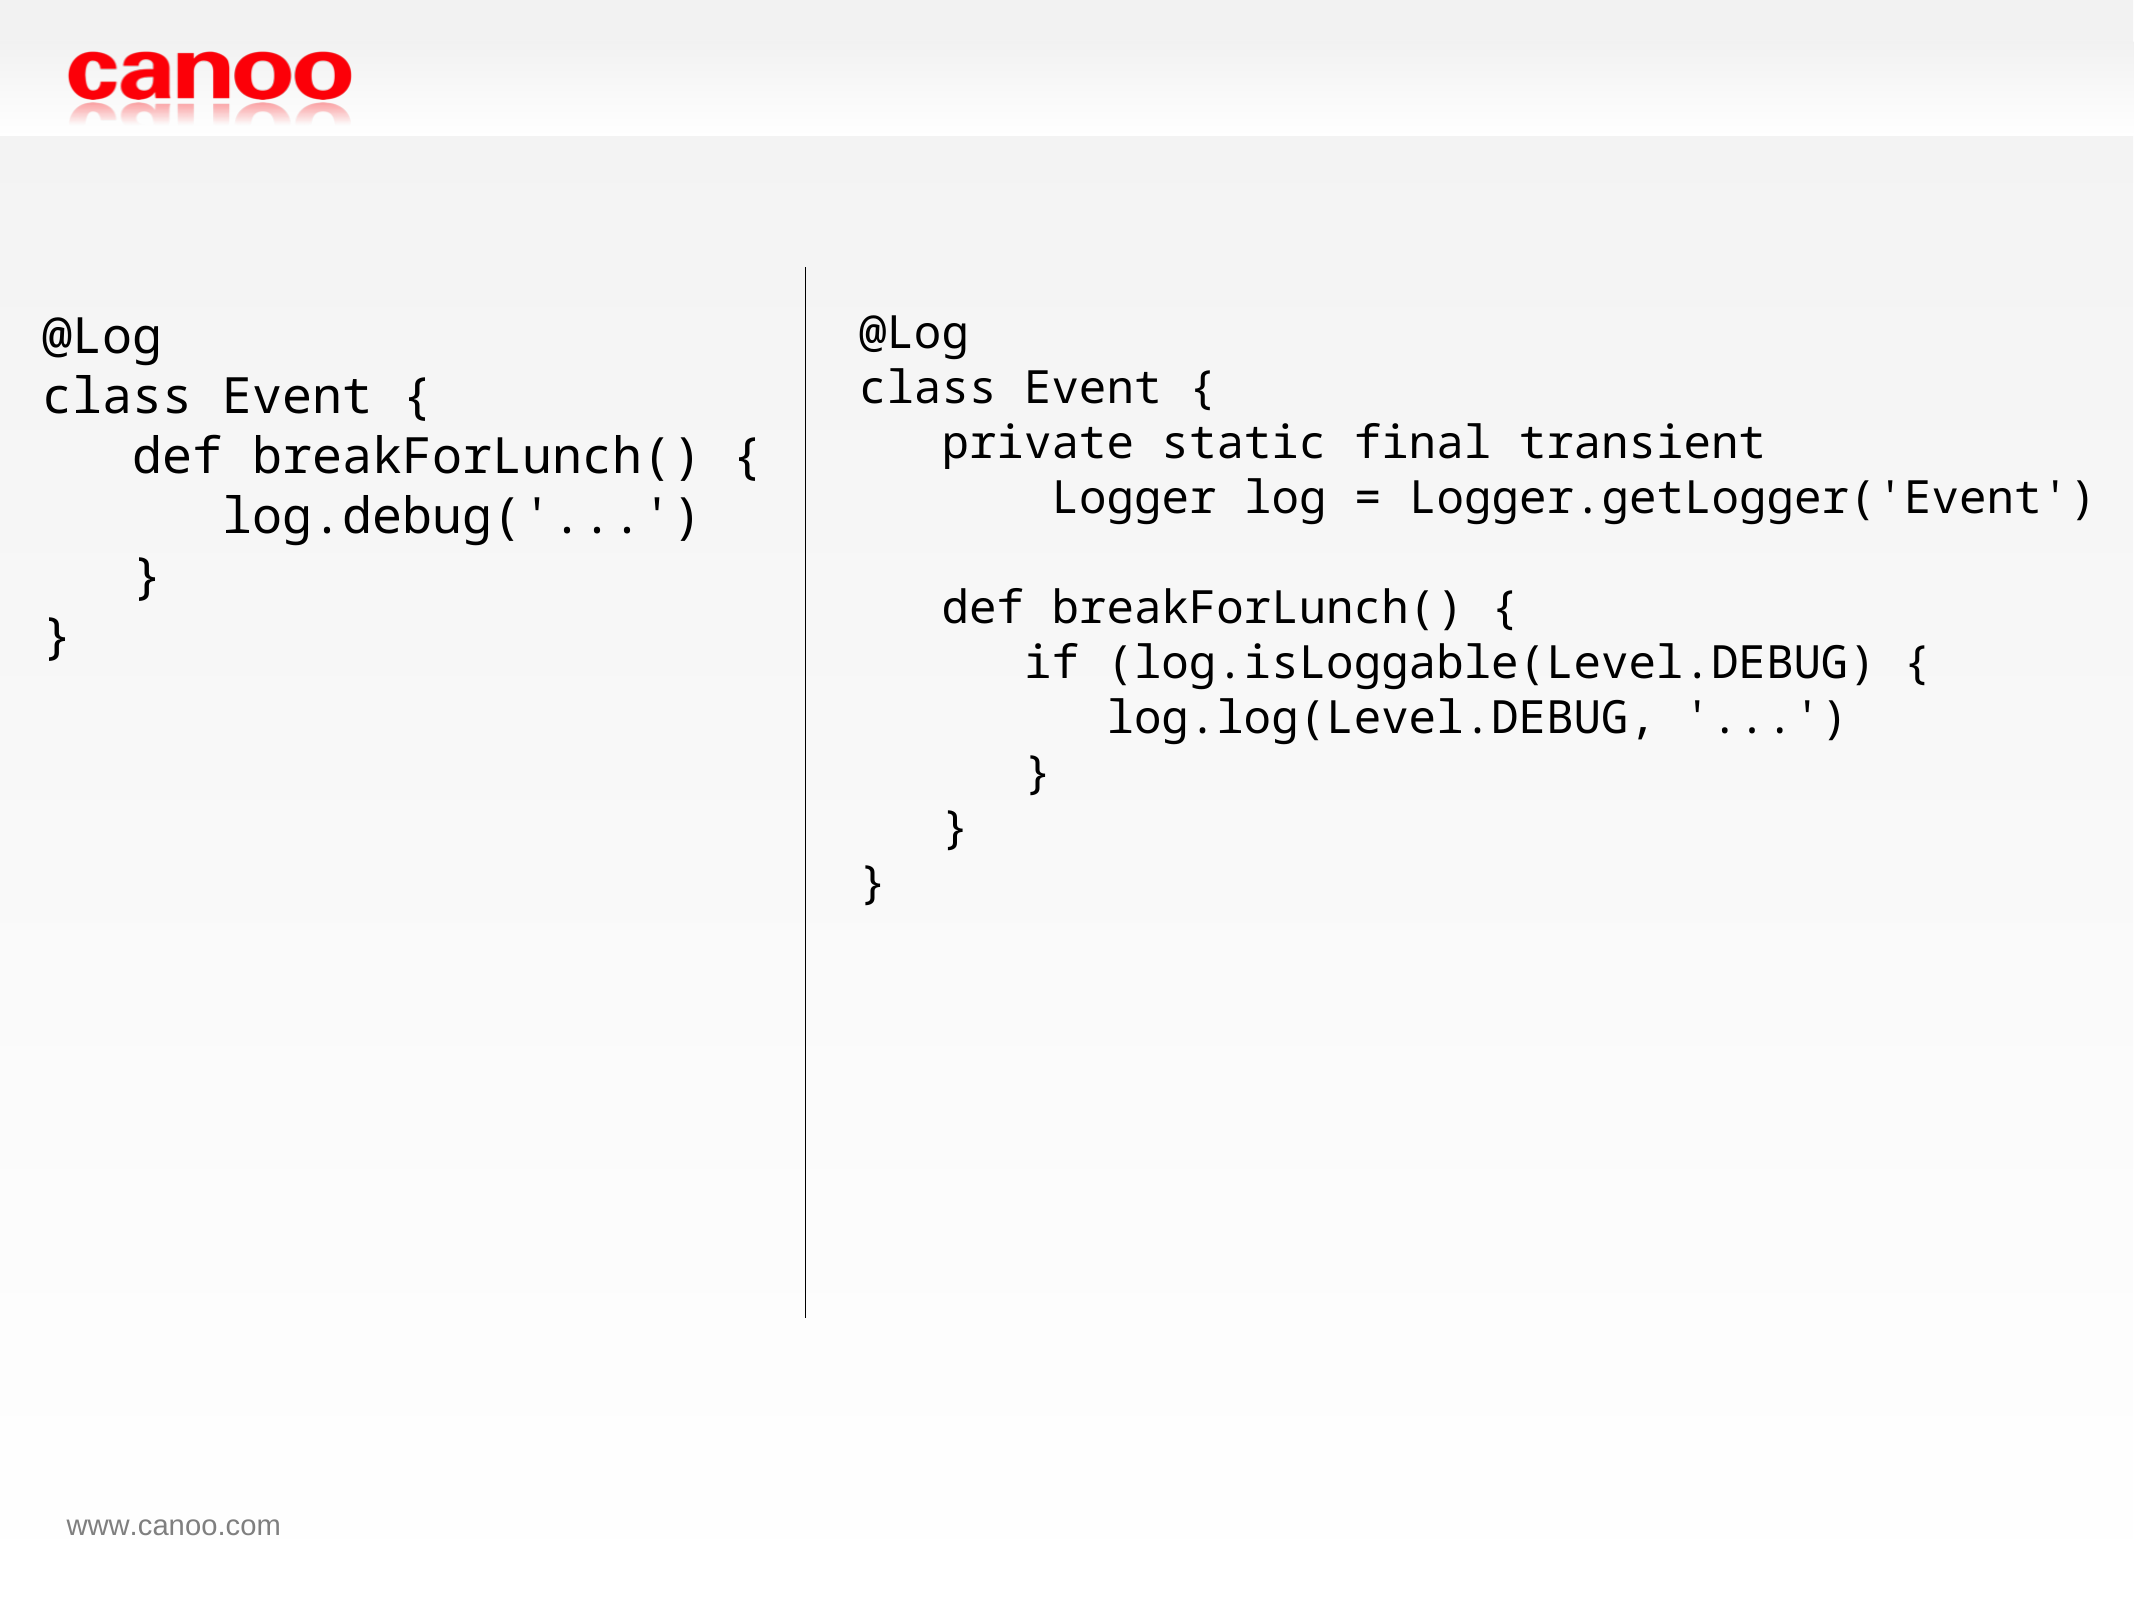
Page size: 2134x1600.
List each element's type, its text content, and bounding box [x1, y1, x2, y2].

text_box @Log class Event { private static final transient Logger log = Logger.getLogger('Event') def breakForLunch() { if (log.isLoggable(Level.DEBUG) { log.log(Level.DEBUG, '...') } } } [844, 295, 2133, 1271]
text_box @Log class Event { def breakForLunch() { log.debug('...') } } [27, 295, 844, 1271]
picture [65, 48, 353, 154]
